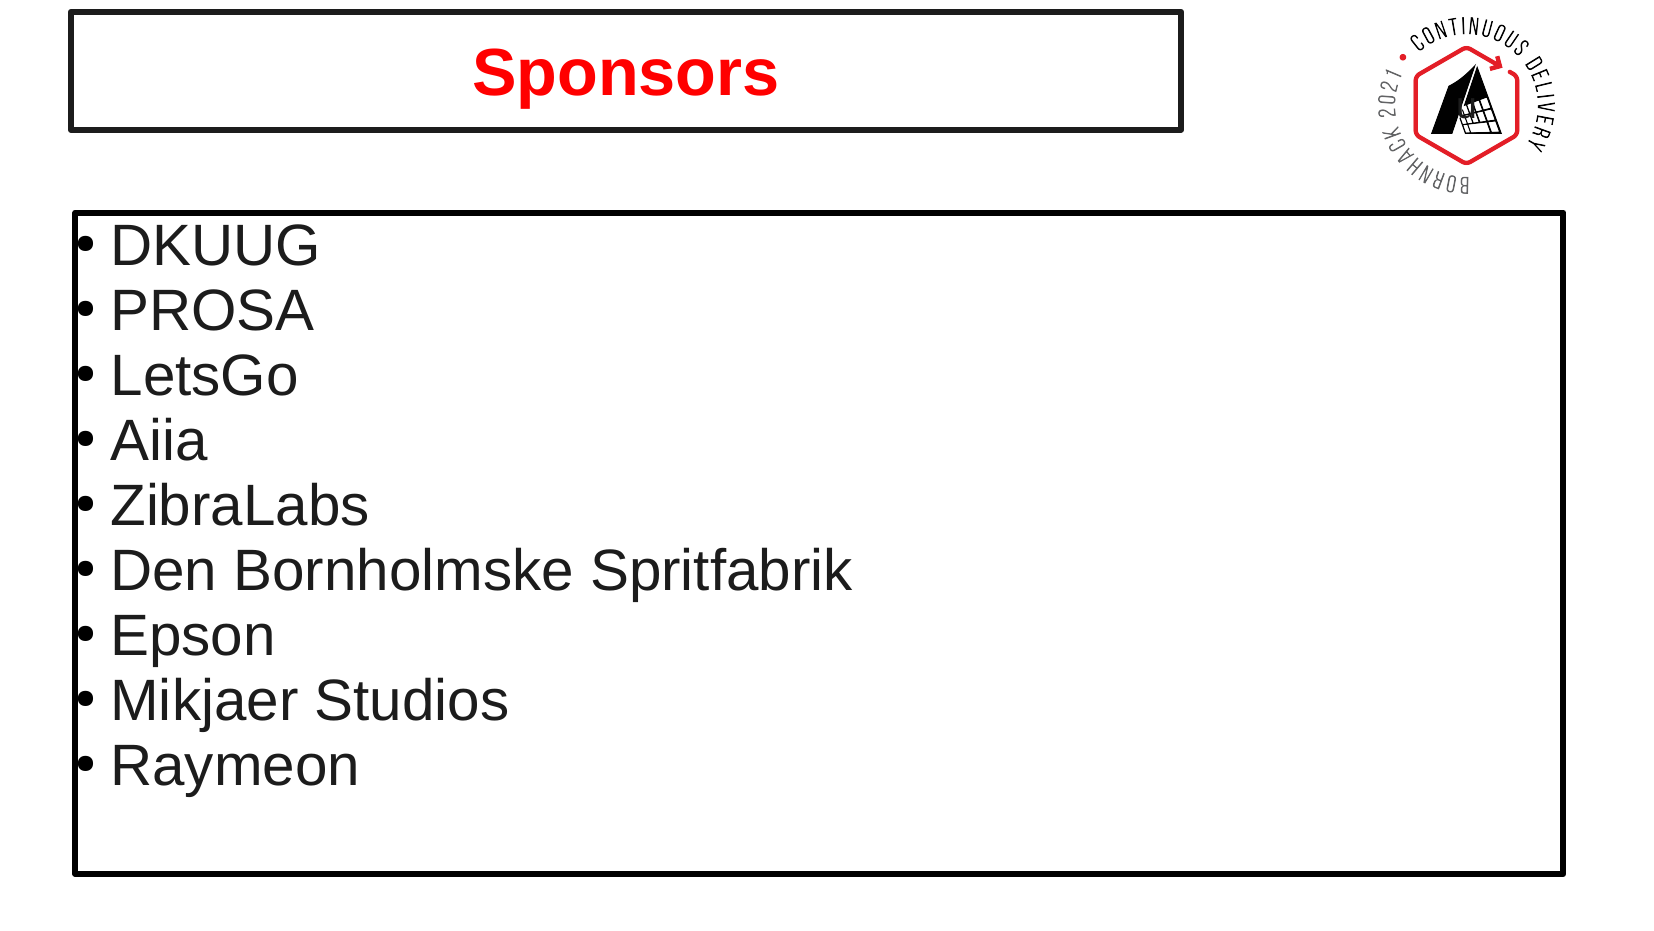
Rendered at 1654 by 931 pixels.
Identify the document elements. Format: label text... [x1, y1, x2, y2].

title Sponsors [70, 11, 1182, 130]
subtitle DKUUG PROSA LetsGo Aiia ZibraLabs Den Bornholmske Spritfabrik Epson Mikjaer Studios Raymeon [75, 212, 1564, 875]
picture [1378, 17, 1555, 194]
